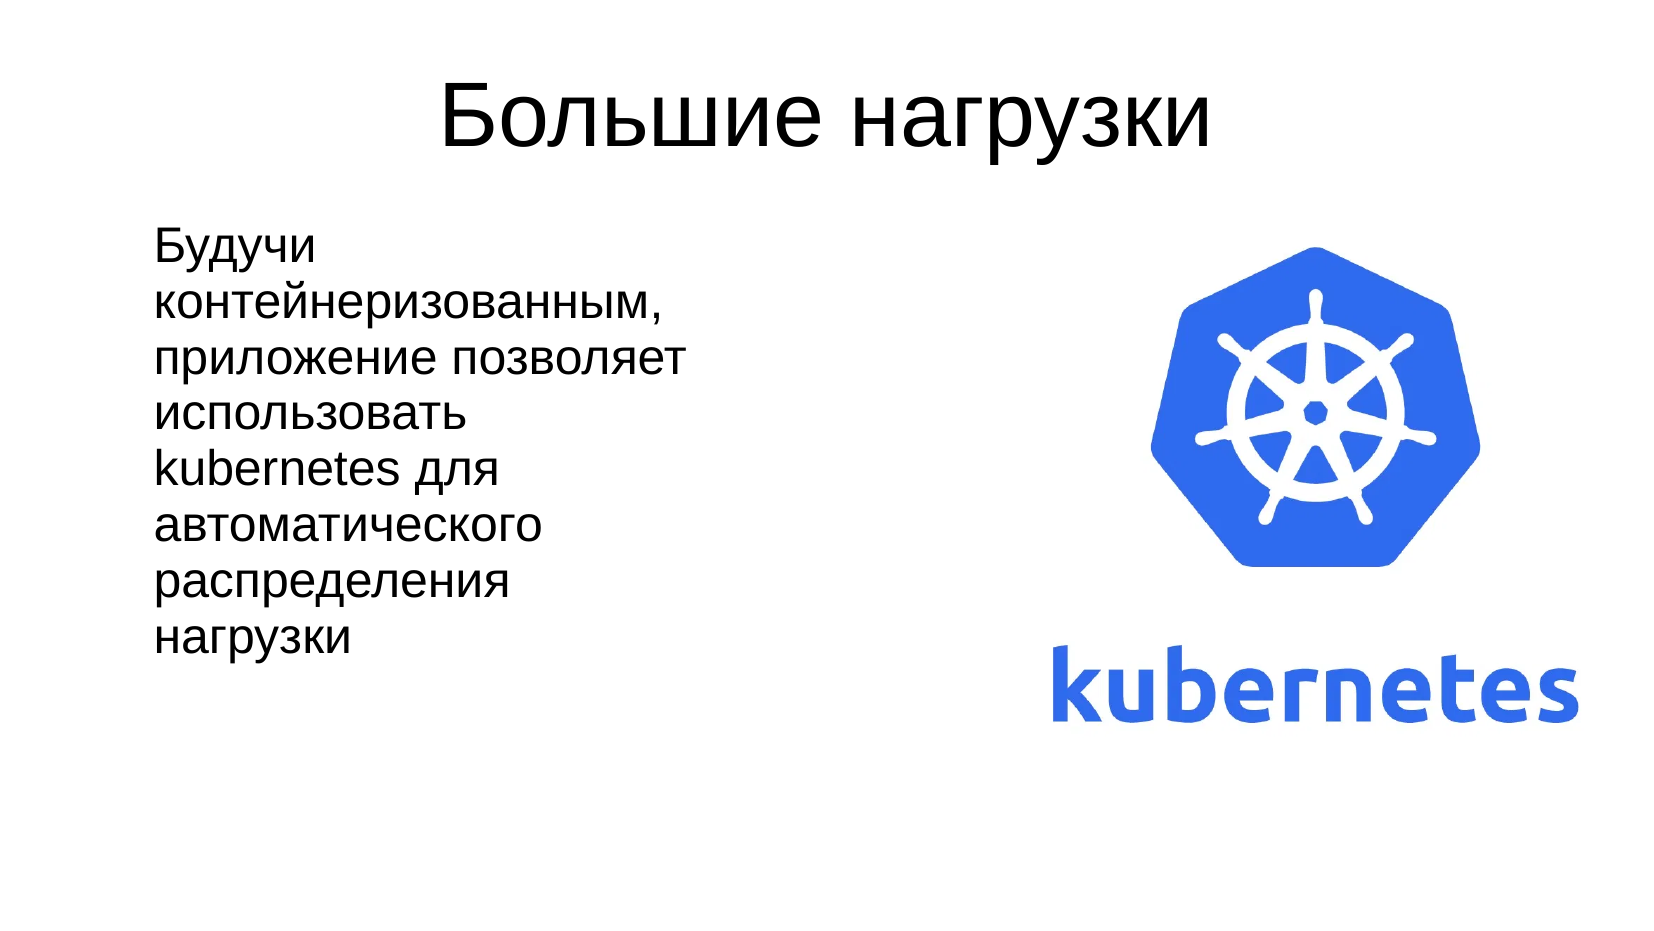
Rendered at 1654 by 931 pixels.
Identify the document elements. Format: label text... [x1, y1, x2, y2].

picture [1030, 236, 1607, 738]
title Большие нагрузки [82, 37, 1571, 193]
list Будучи контейнеризованным, приложение позволяет использовать kubernetes для автоматического распределения нагрузки [82, 217, 709, 758]
